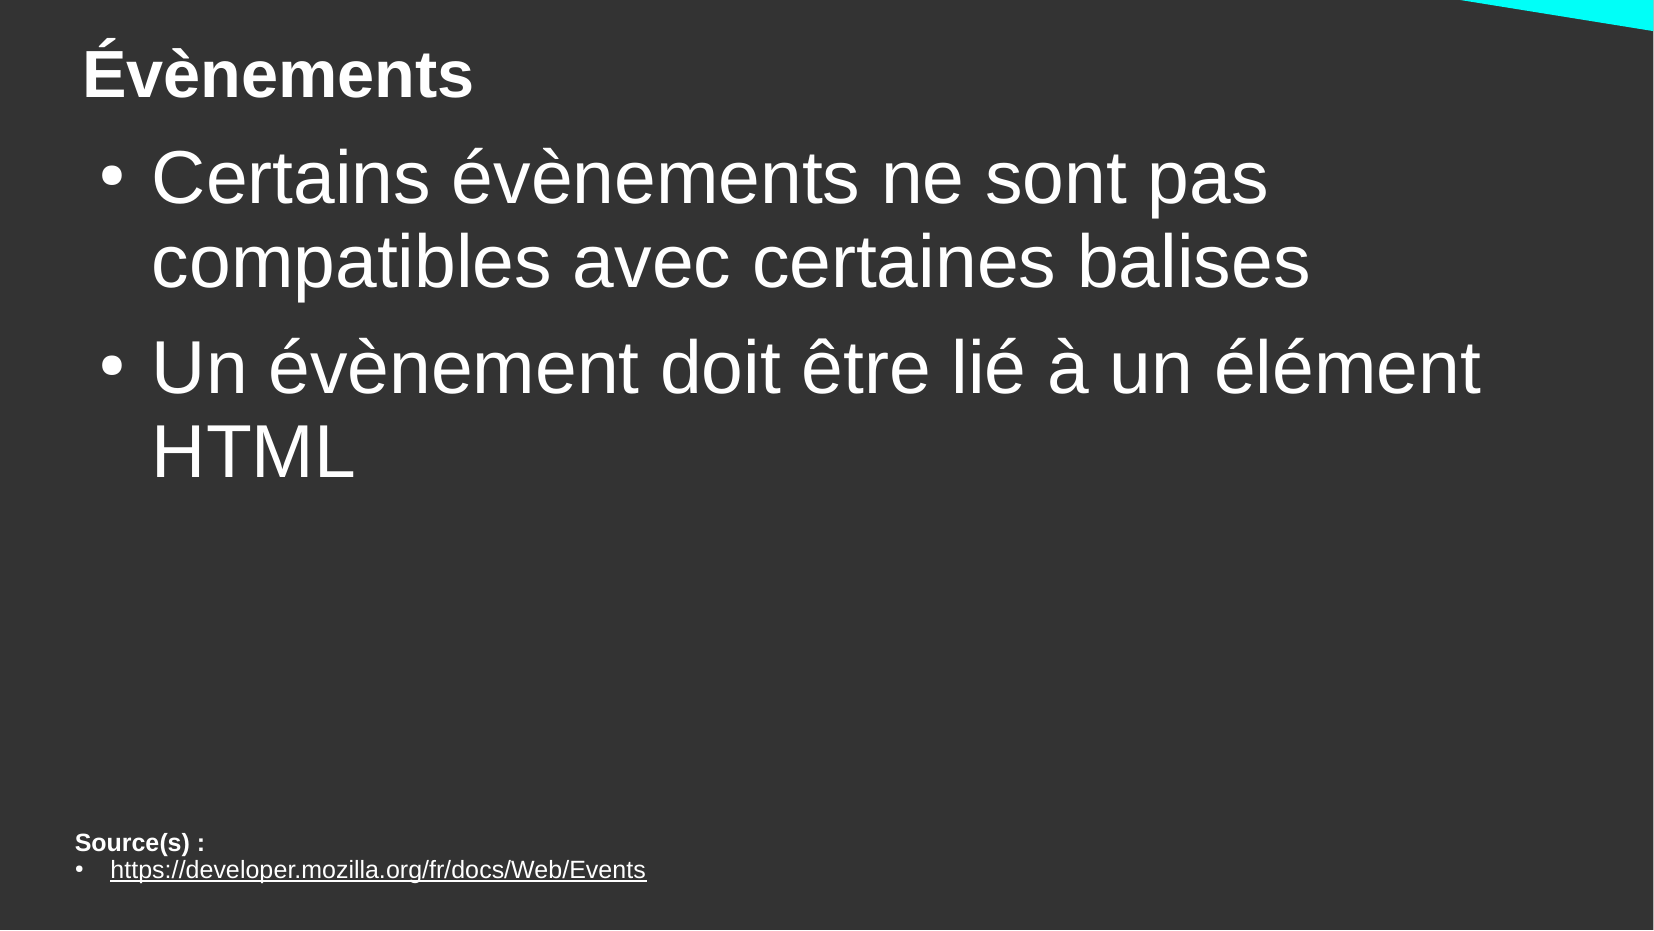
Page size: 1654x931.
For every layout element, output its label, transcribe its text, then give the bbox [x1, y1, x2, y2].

text_box [1460, 0, 1654, 32]
text_box Source(s) : https://developer.mozilla.org/fr/docs/Web/Events [60, 820, 1583, 892]
title Évènements [82, 37, 1571, 114]
list Certains évènements ne sont pas compatibles avec certaines balises Un évènement doit être lié à un élément HTML [80, 135, 1620, 780]
